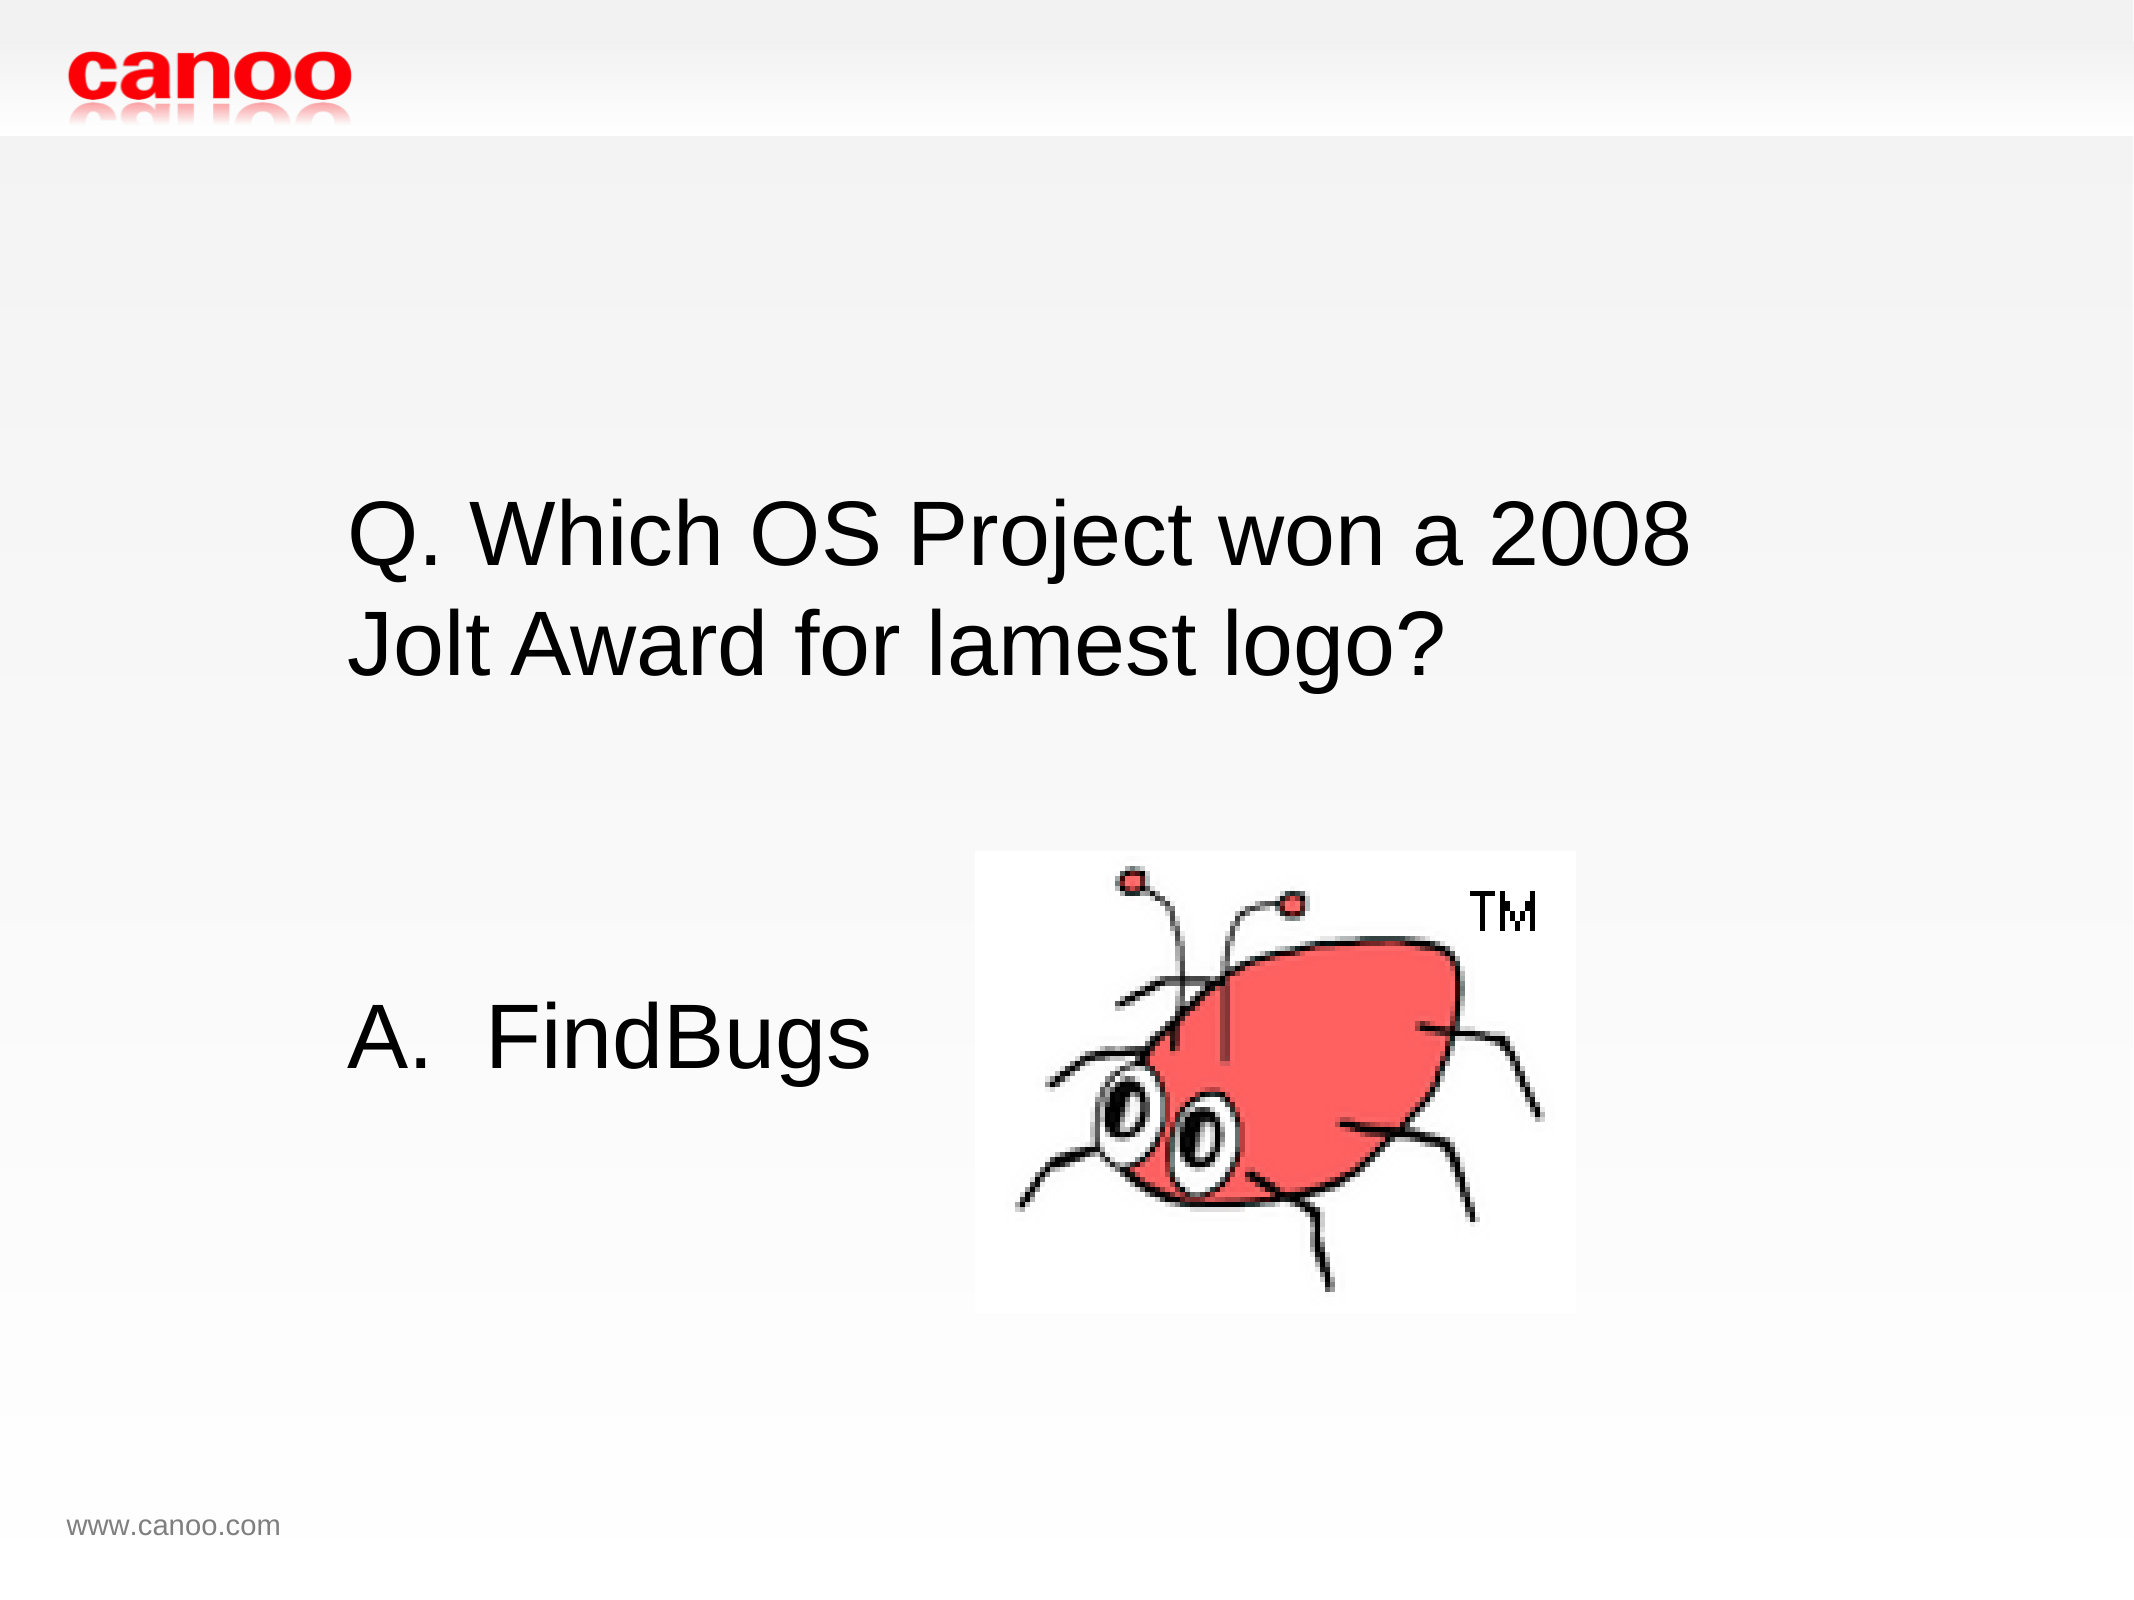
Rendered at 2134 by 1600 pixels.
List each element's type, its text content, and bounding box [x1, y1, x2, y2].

subtitle Q. Which OS Project won a 2008 Jolt Award for lamest logo? A. FindBugs [347, 259, 1786, 1301]
picture [975, 851, 1576, 1313]
picture [65, 48, 353, 154]
